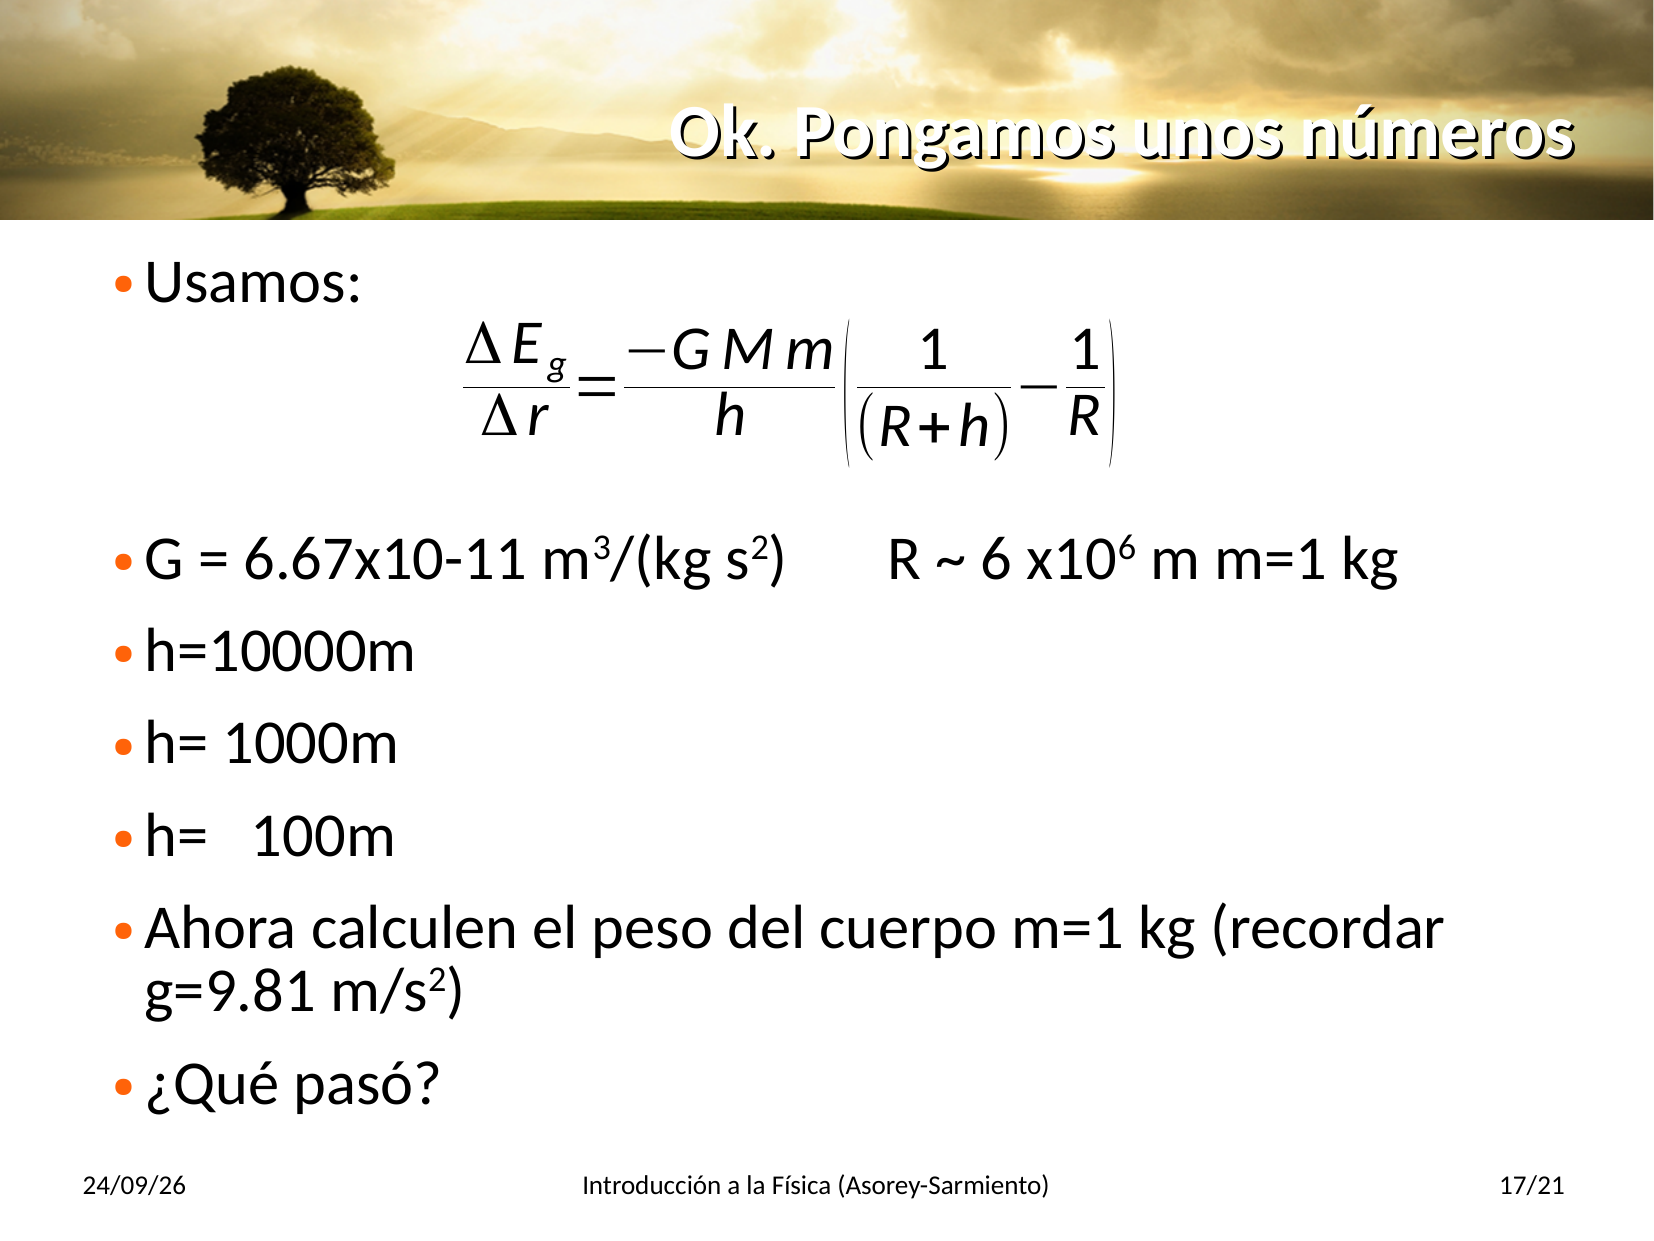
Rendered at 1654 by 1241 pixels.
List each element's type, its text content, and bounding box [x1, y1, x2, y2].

title Ok. Pongamos unos números [86, 49, 1576, 226]
list Usamos: G = 6.67x10-11 m3/(kg s2) R ~ 6 x106 m m=1 kg h=10000m h= 1000m h= 100m Ahora calculen el peso del cuerpo m=1 kg (recordar g=9.81 m/s2) ¿Qué pasó? [82, 255, 1571, 1156]
picture [0, 0, 1654, 220]
chart [455, 315, 1126, 472]
